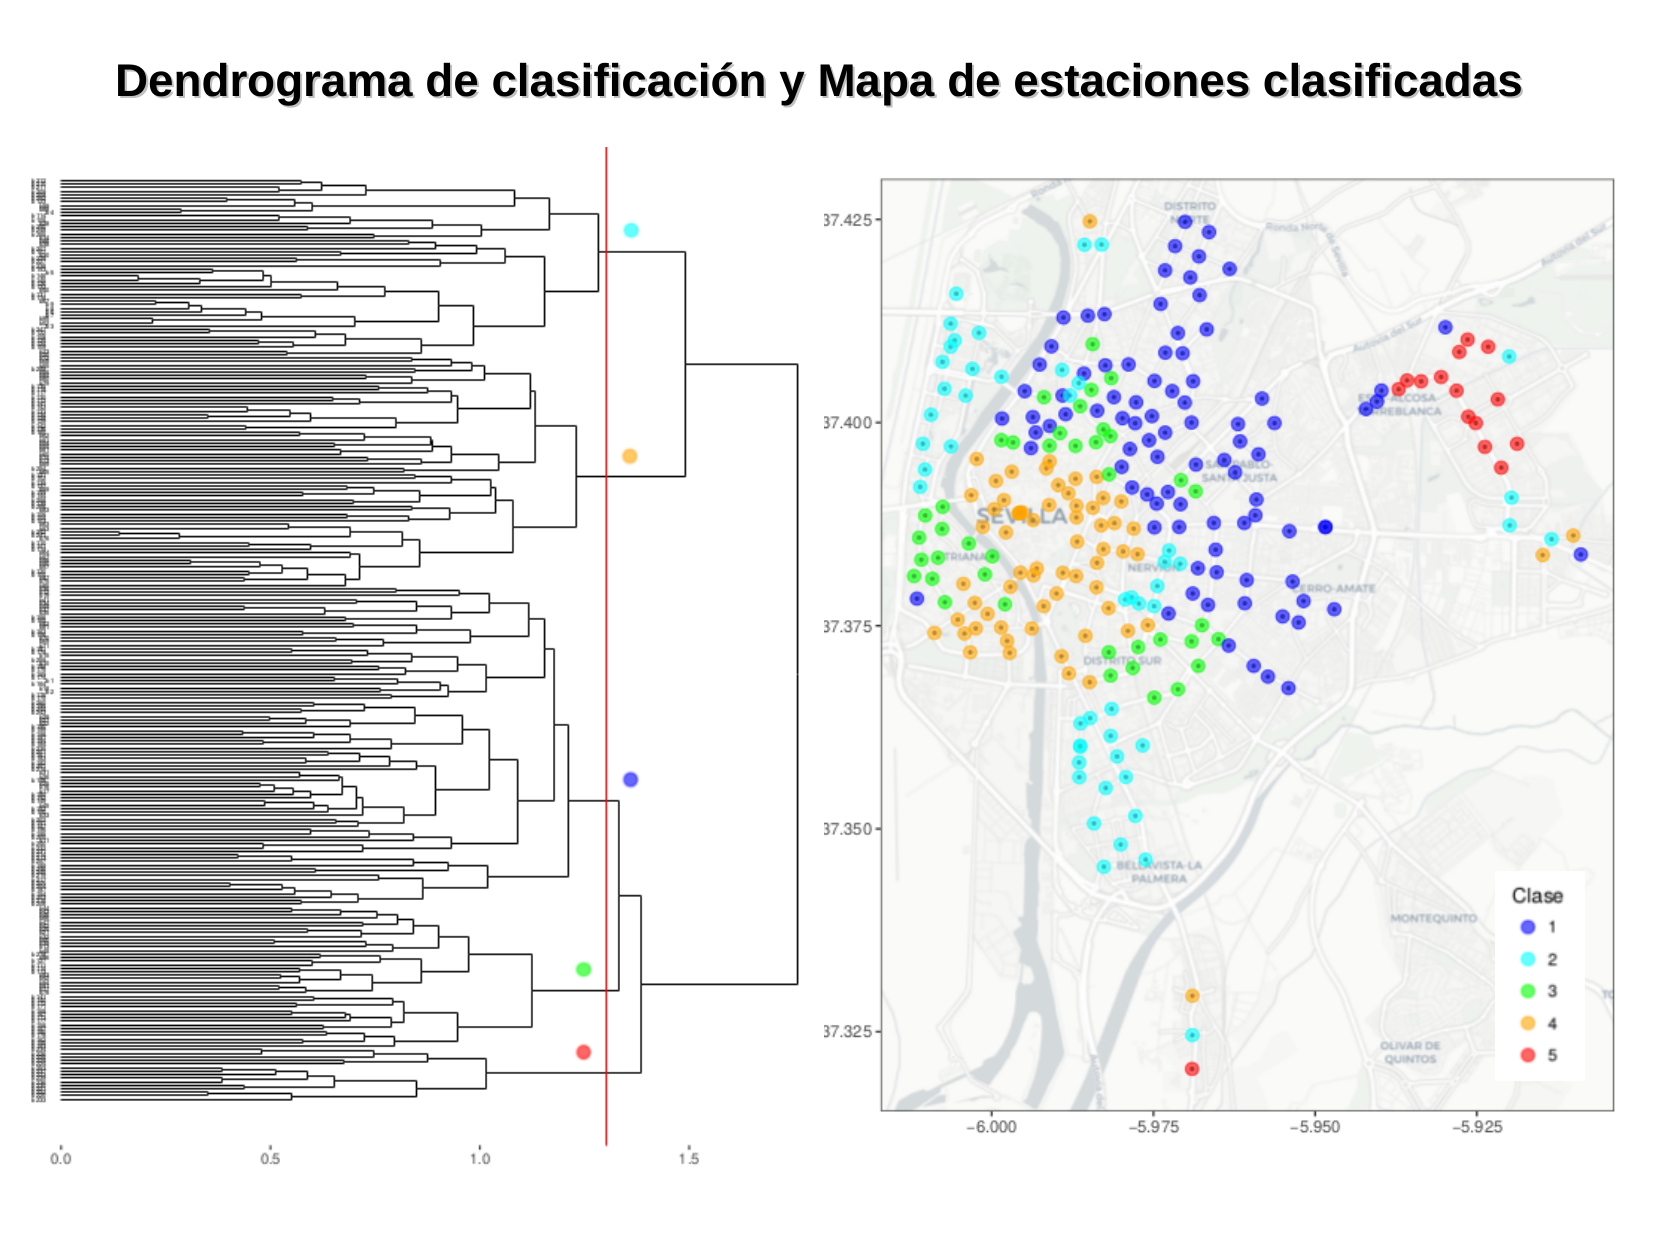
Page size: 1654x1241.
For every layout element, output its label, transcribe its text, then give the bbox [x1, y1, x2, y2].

picture [8, 147, 1619, 1180]
text_box Dendrograma de clasificación y Mapa de estaciones clasificadas [100, 47, 1539, 130]
